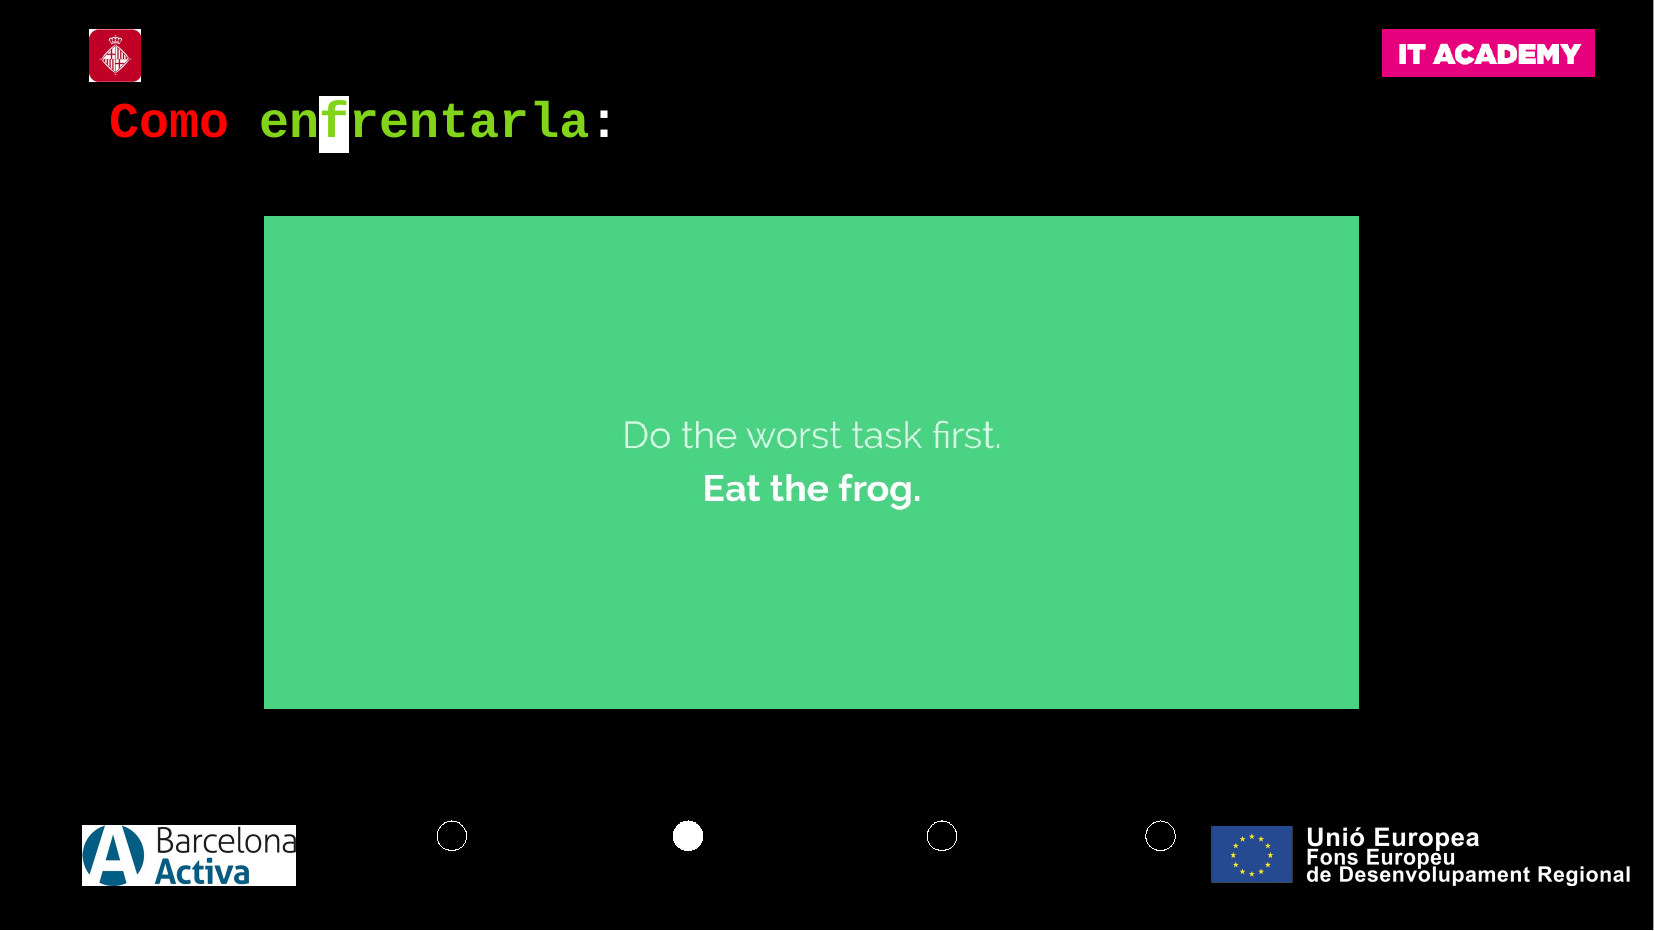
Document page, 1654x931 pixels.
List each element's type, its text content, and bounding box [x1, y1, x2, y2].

picture [1382, 29, 1595, 77]
picture [264, 216, 1359, 709]
picture [1210, 826, 1631, 886]
text_box [673, 820, 703, 851]
text_box [1145, 820, 1176, 851]
picture [82, 825, 296, 886]
picture [89, 29, 141, 82]
text_box Como enfrentarla: [94, 88, 1447, 180]
text_box [927, 820, 957, 851]
text_box [437, 820, 467, 851]
